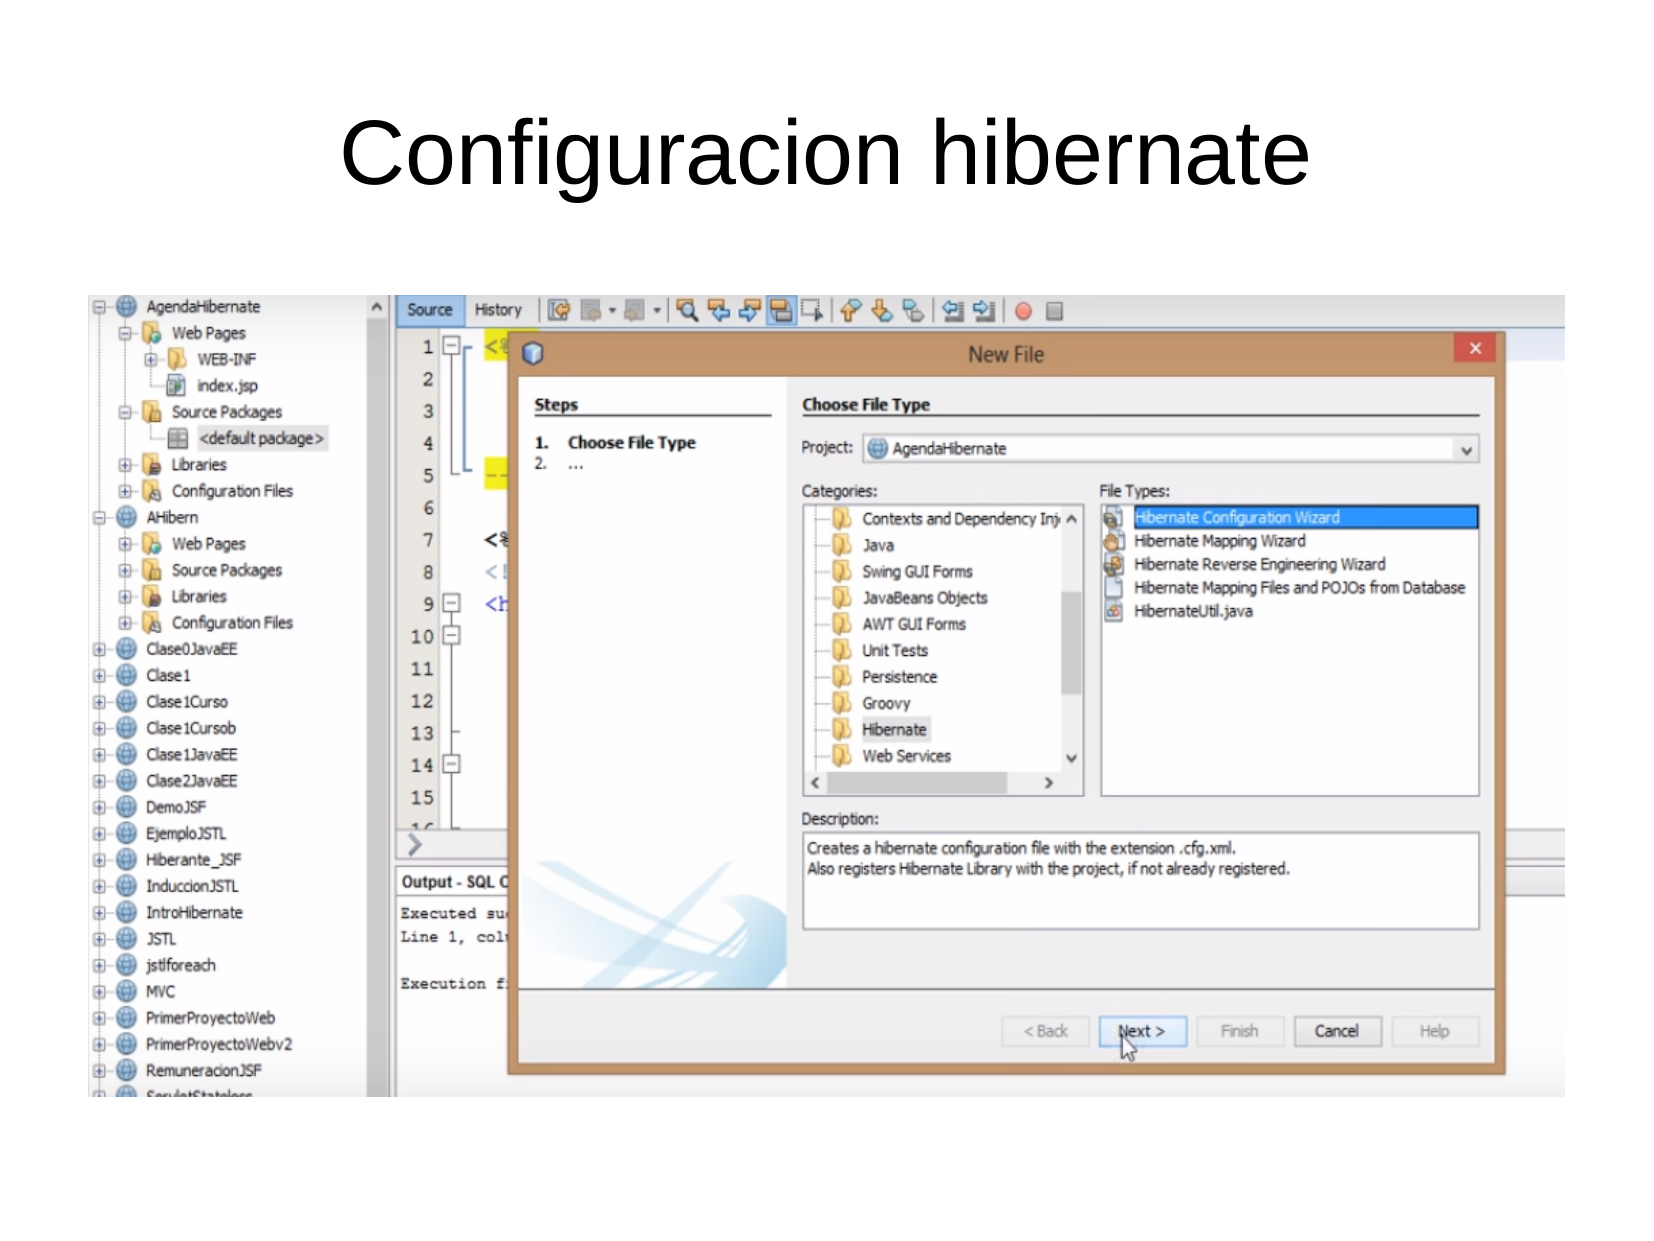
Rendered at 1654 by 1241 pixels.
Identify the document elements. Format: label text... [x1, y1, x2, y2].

title Configuracion hibernate [82, 49, 1571, 257]
picture [88, 295, 1565, 1098]
